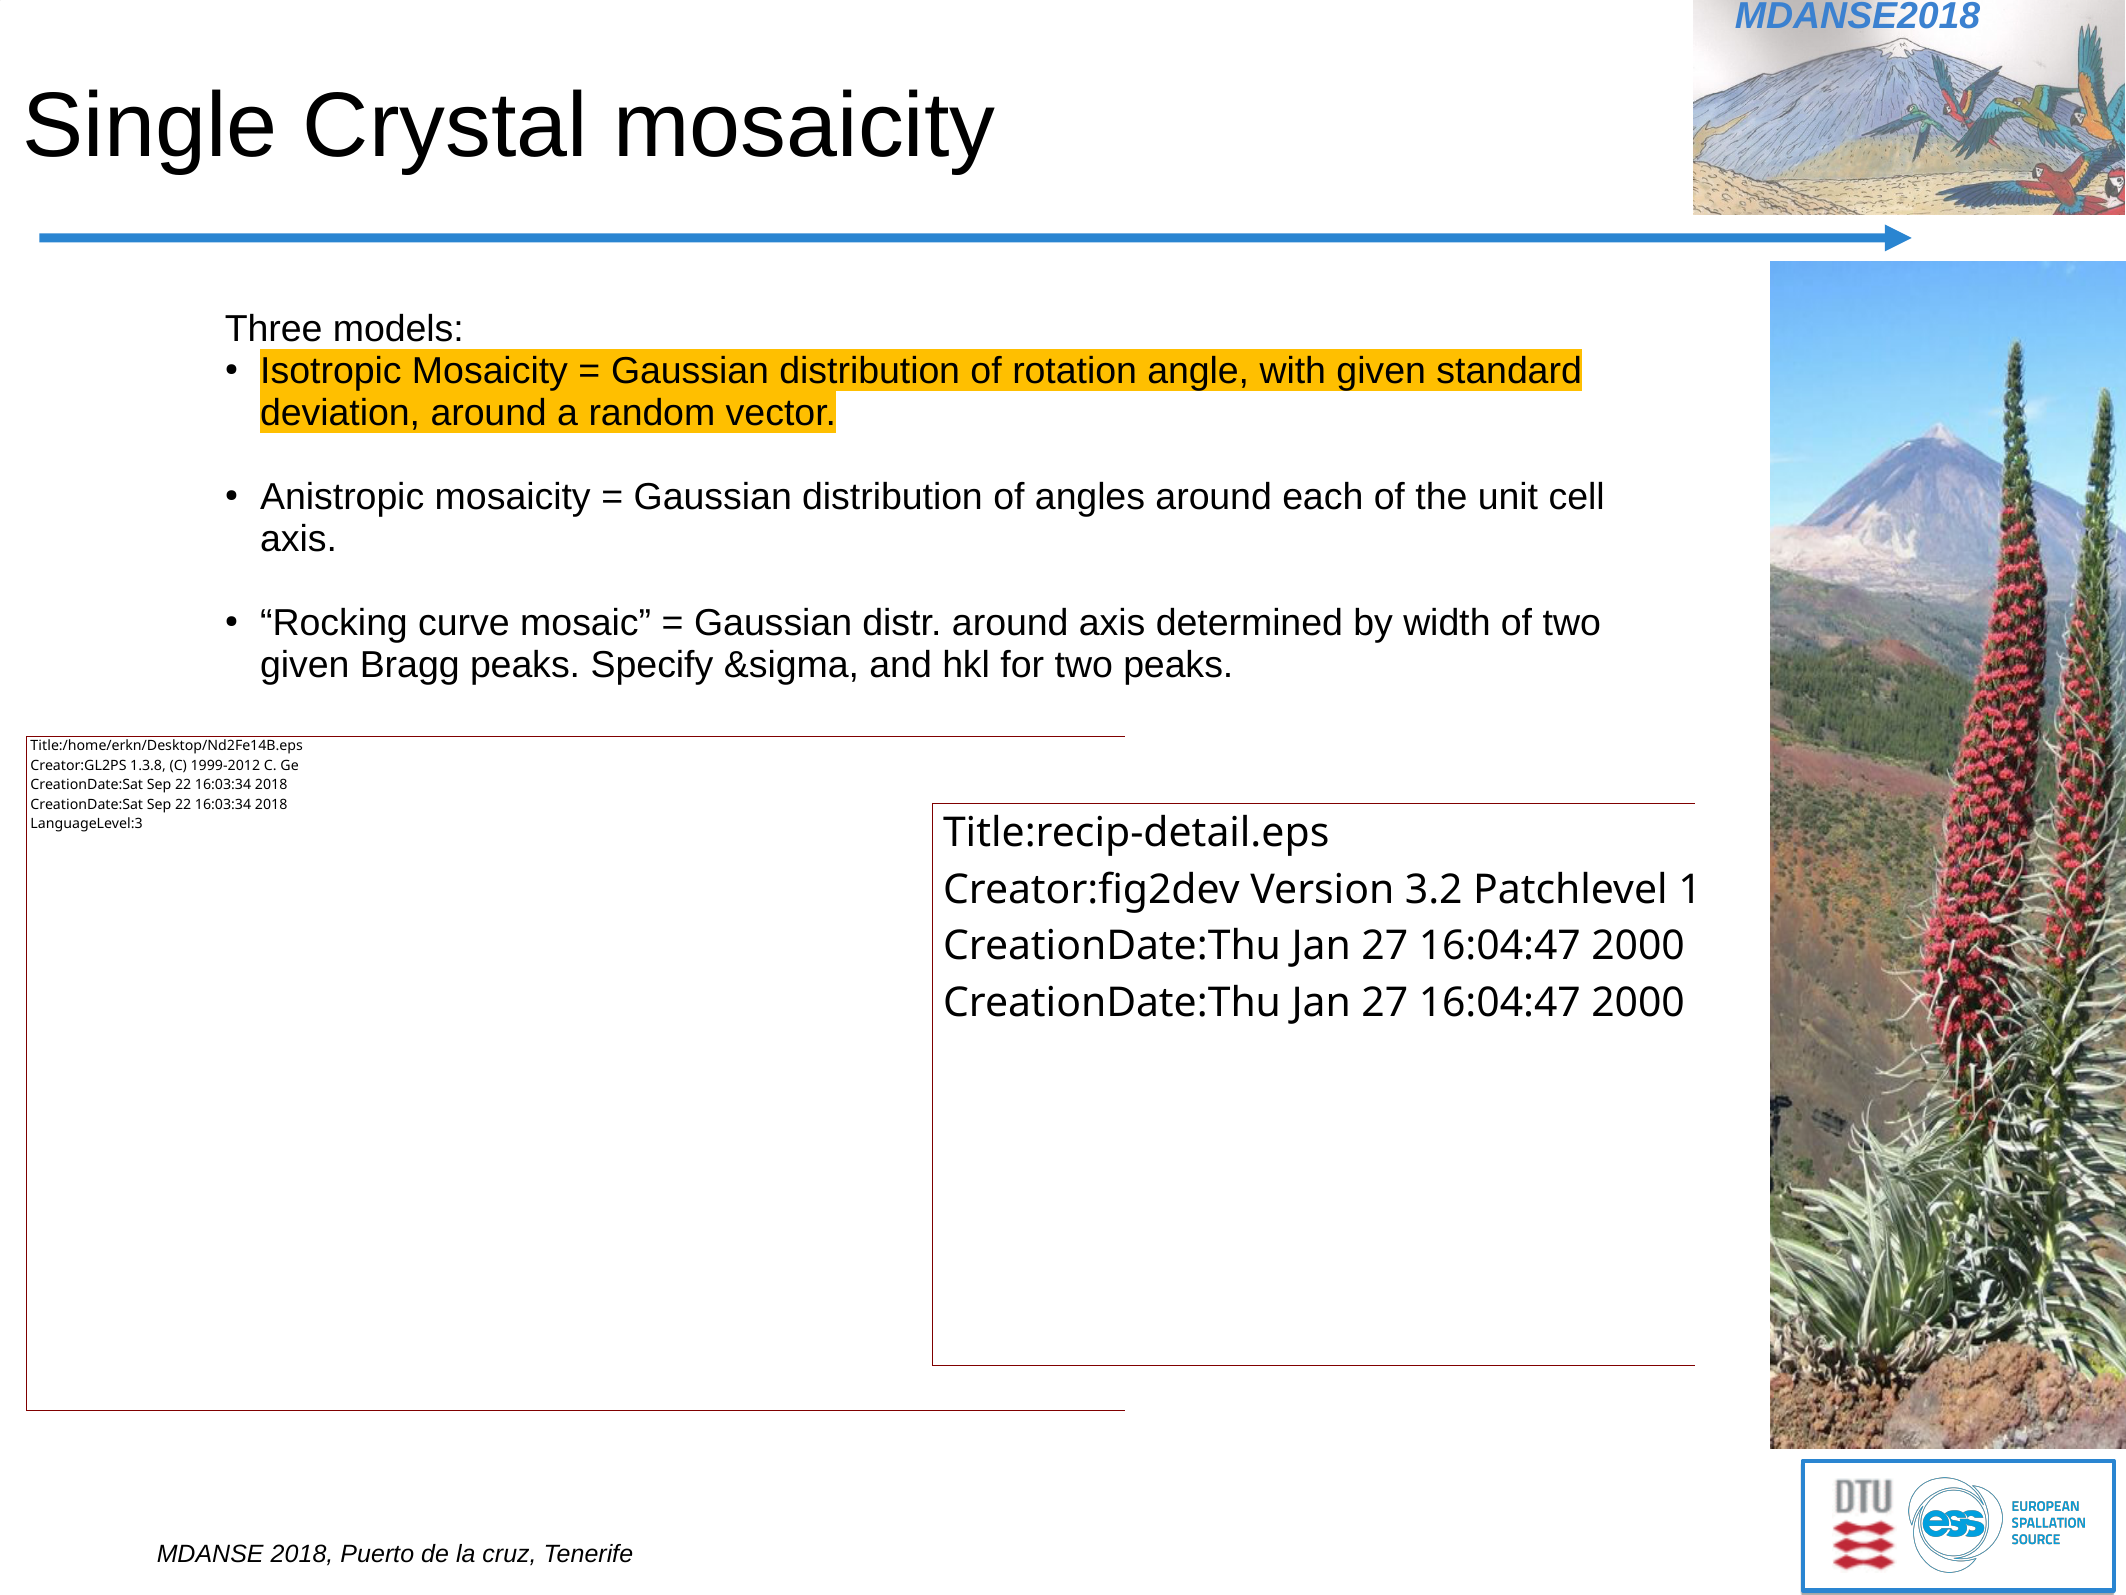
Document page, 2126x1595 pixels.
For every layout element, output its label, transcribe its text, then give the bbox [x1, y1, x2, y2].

picture [25, 735, 1696, 1411]
picture [1693, 0, 2125, 215]
picture [1770, 261, 2126, 1449]
text_box Three models: Isotropic Mosaicity = Gaussian distribution of rotation angle, with given standard deviation, around a random vector. Anistropic mosaicity = Gaussian distribution of angles around each of the unit cell axis. “Rocking curve mosaic” = Gaussian distr. around axis determined by width of two given Bragg peaks. Specify &sigma, and hkl for two peaks. [210, 300, 1636, 766]
picture [1832, 1477, 1897, 1573]
picture [1908, 1477, 2085, 1573]
title Single Crystal mosaicity [22, 40, 1938, 209]
